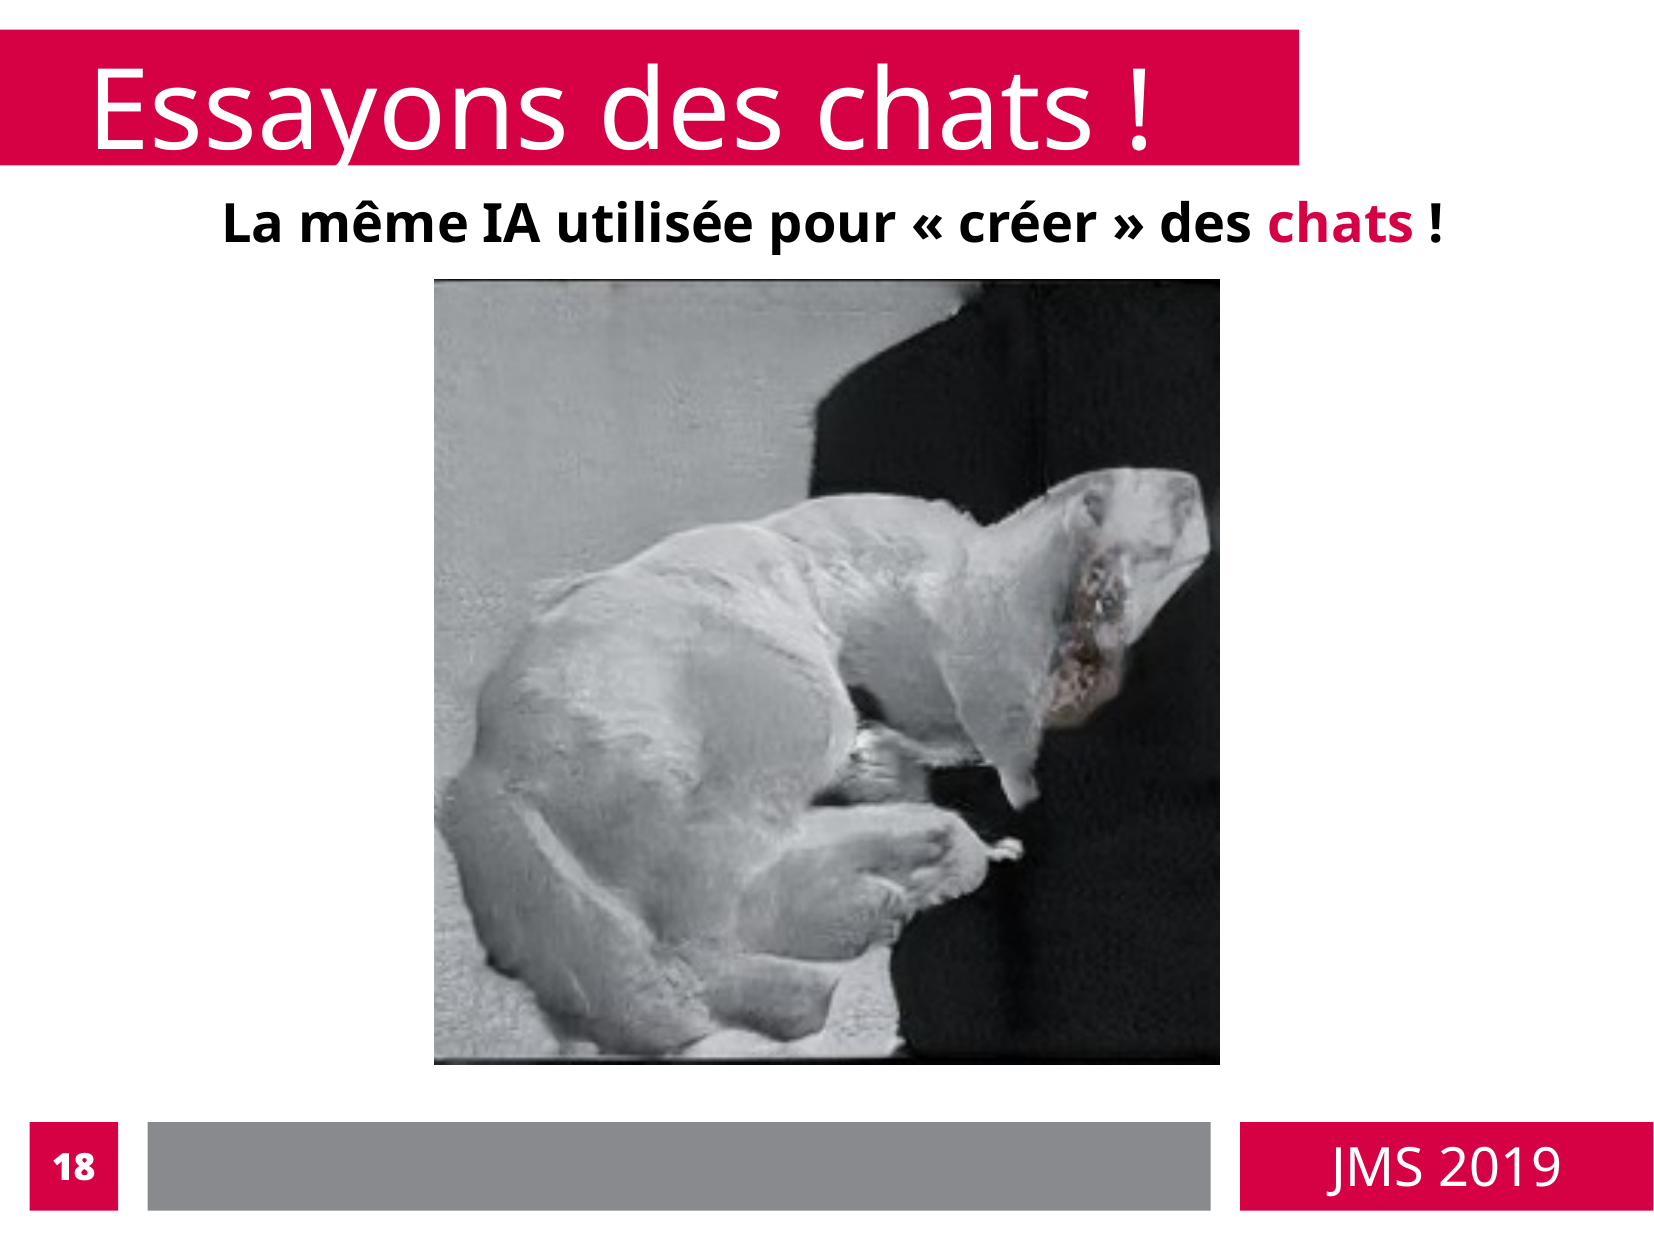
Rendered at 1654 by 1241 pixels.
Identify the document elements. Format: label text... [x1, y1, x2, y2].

picture [434, 279, 1220, 1065]
text_box La même IA utilisée pour « créer » des chats ! [94, 141, 1571, 302]
title Essayons des chats ! [0, 29, 1229, 178]
